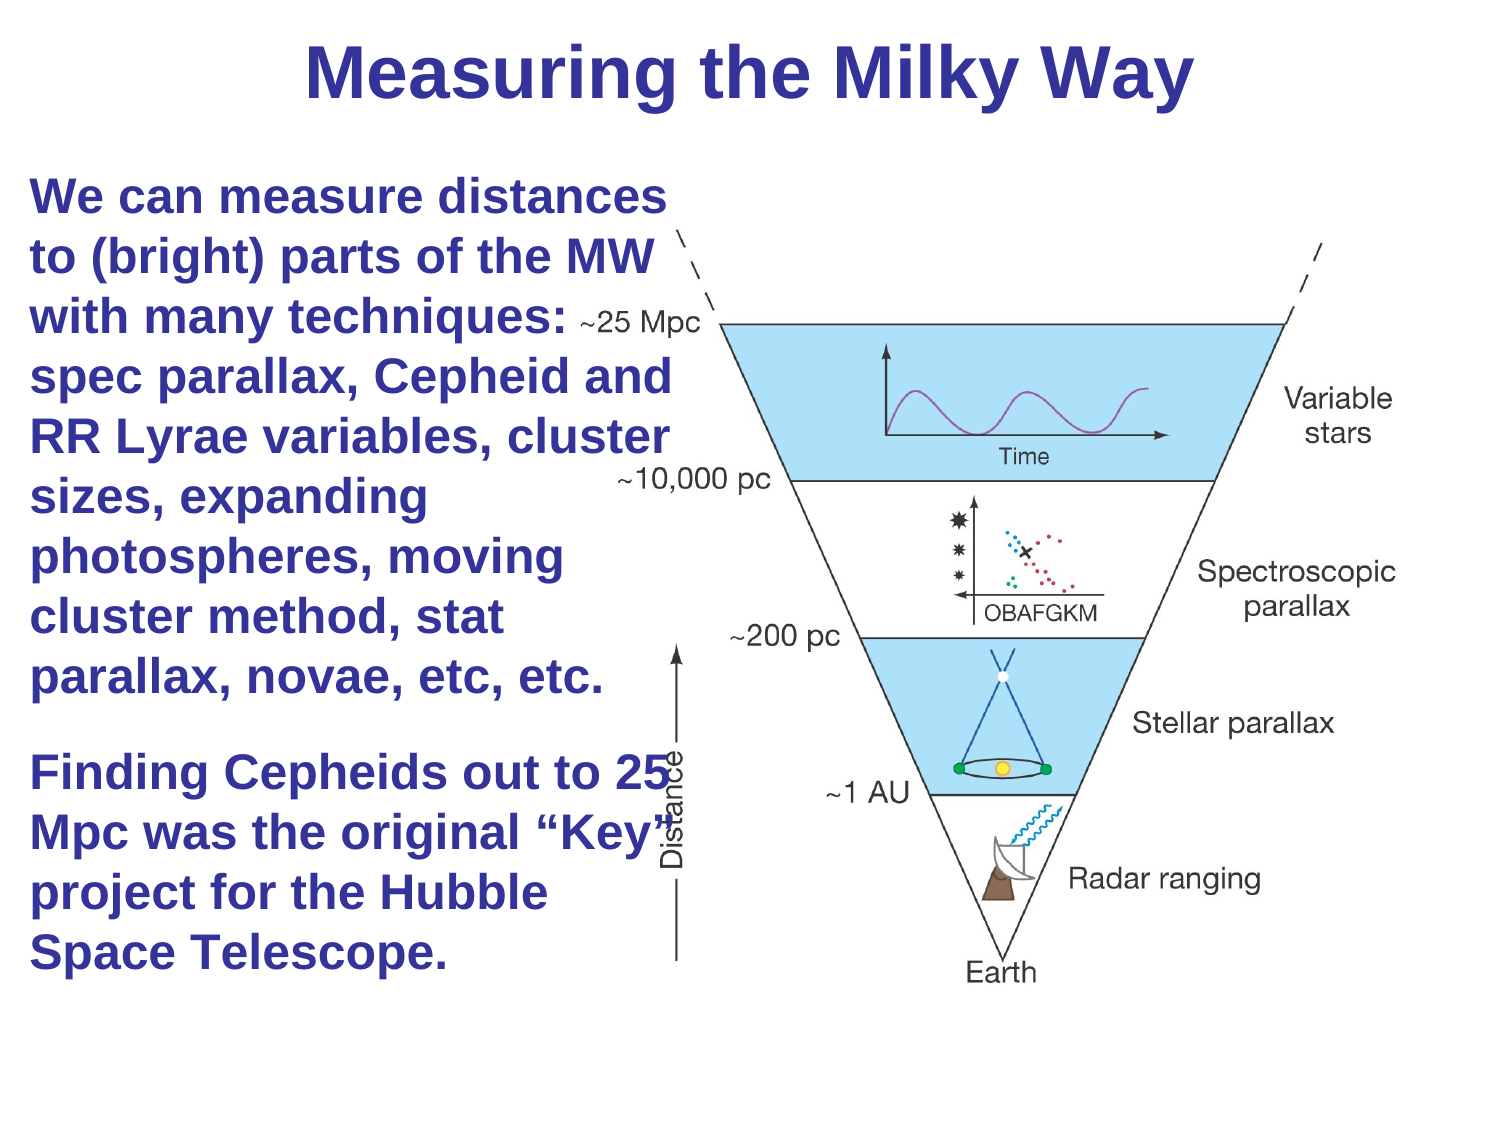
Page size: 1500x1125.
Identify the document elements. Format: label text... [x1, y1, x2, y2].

picture [700, 224, 1401, 988]
text_box We can measure distances to (bright) parts of the MW with many techniques: spec parallax, Cepheid and RR Lyrae variables, cluster sizes, expanding photospheres, moving cluster method, stat parallax, novae, etc, etc. Finding Cepheids out to 25 Mpc was the original “Key” project for the Hubble Space Telescope. [14, 155, 700, 988]
title Measuring the Milky Way [75, 0, 1426, 138]
